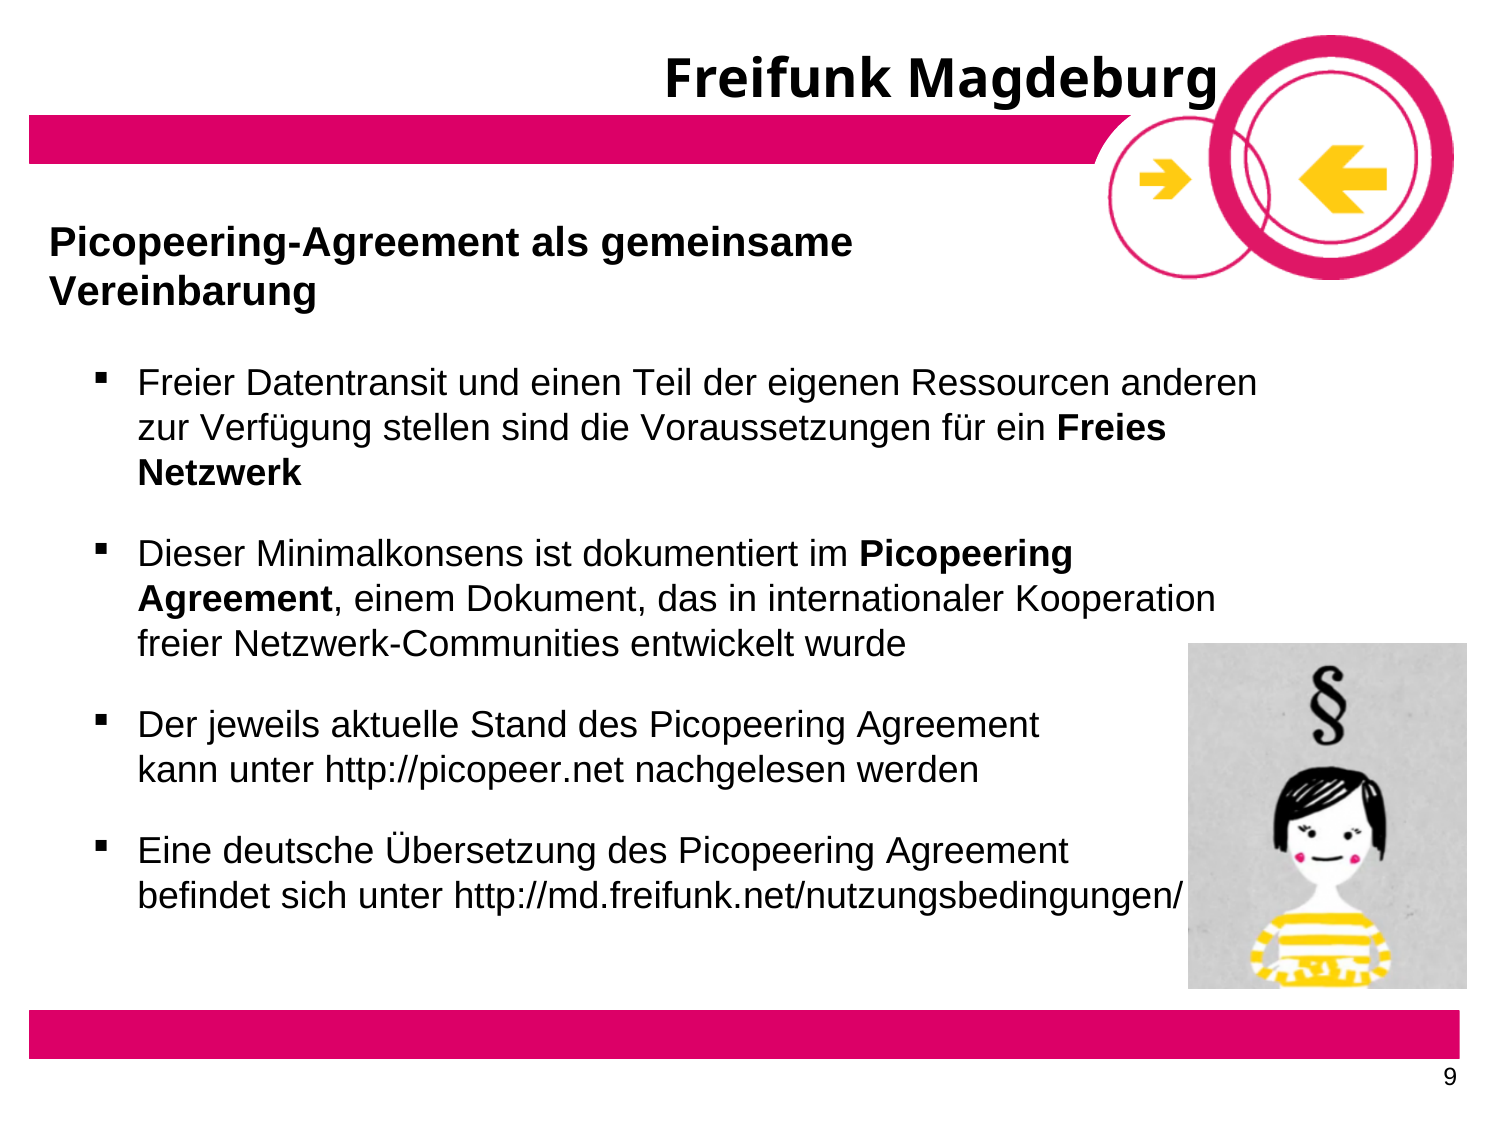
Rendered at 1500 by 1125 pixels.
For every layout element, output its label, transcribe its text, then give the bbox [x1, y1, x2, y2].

picture [1107, 35, 1454, 280]
picture [1188, 643, 1467, 989]
picture [1107, 73, 1114, 91]
text_box Picopeering-Agreement als gemeinsame Vereinbarung [48, 214, 1042, 333]
text_box Freier Datentransit und einen Teil der eigenen Ressourcen anderen zur Verfügung stellen sind die Voraussetzungen für ein Freies Netzwerk Dieser Minimalkonsens ist dokumentiert im Picopeering Agreement, einem Dokument, das in internationaler Kooperation freier Netzwerk-Communities entwickelt wurde Der jeweils aktuelle Stand des Picopeering Agreement kann unter http://picopeer.net nachgelesen werden Eine deutsche Übersetzung des Picopeering Agreement befindet sich unter http://md.freifunk.net/nutzungsbedingungen/ [63, 358, 1292, 996]
